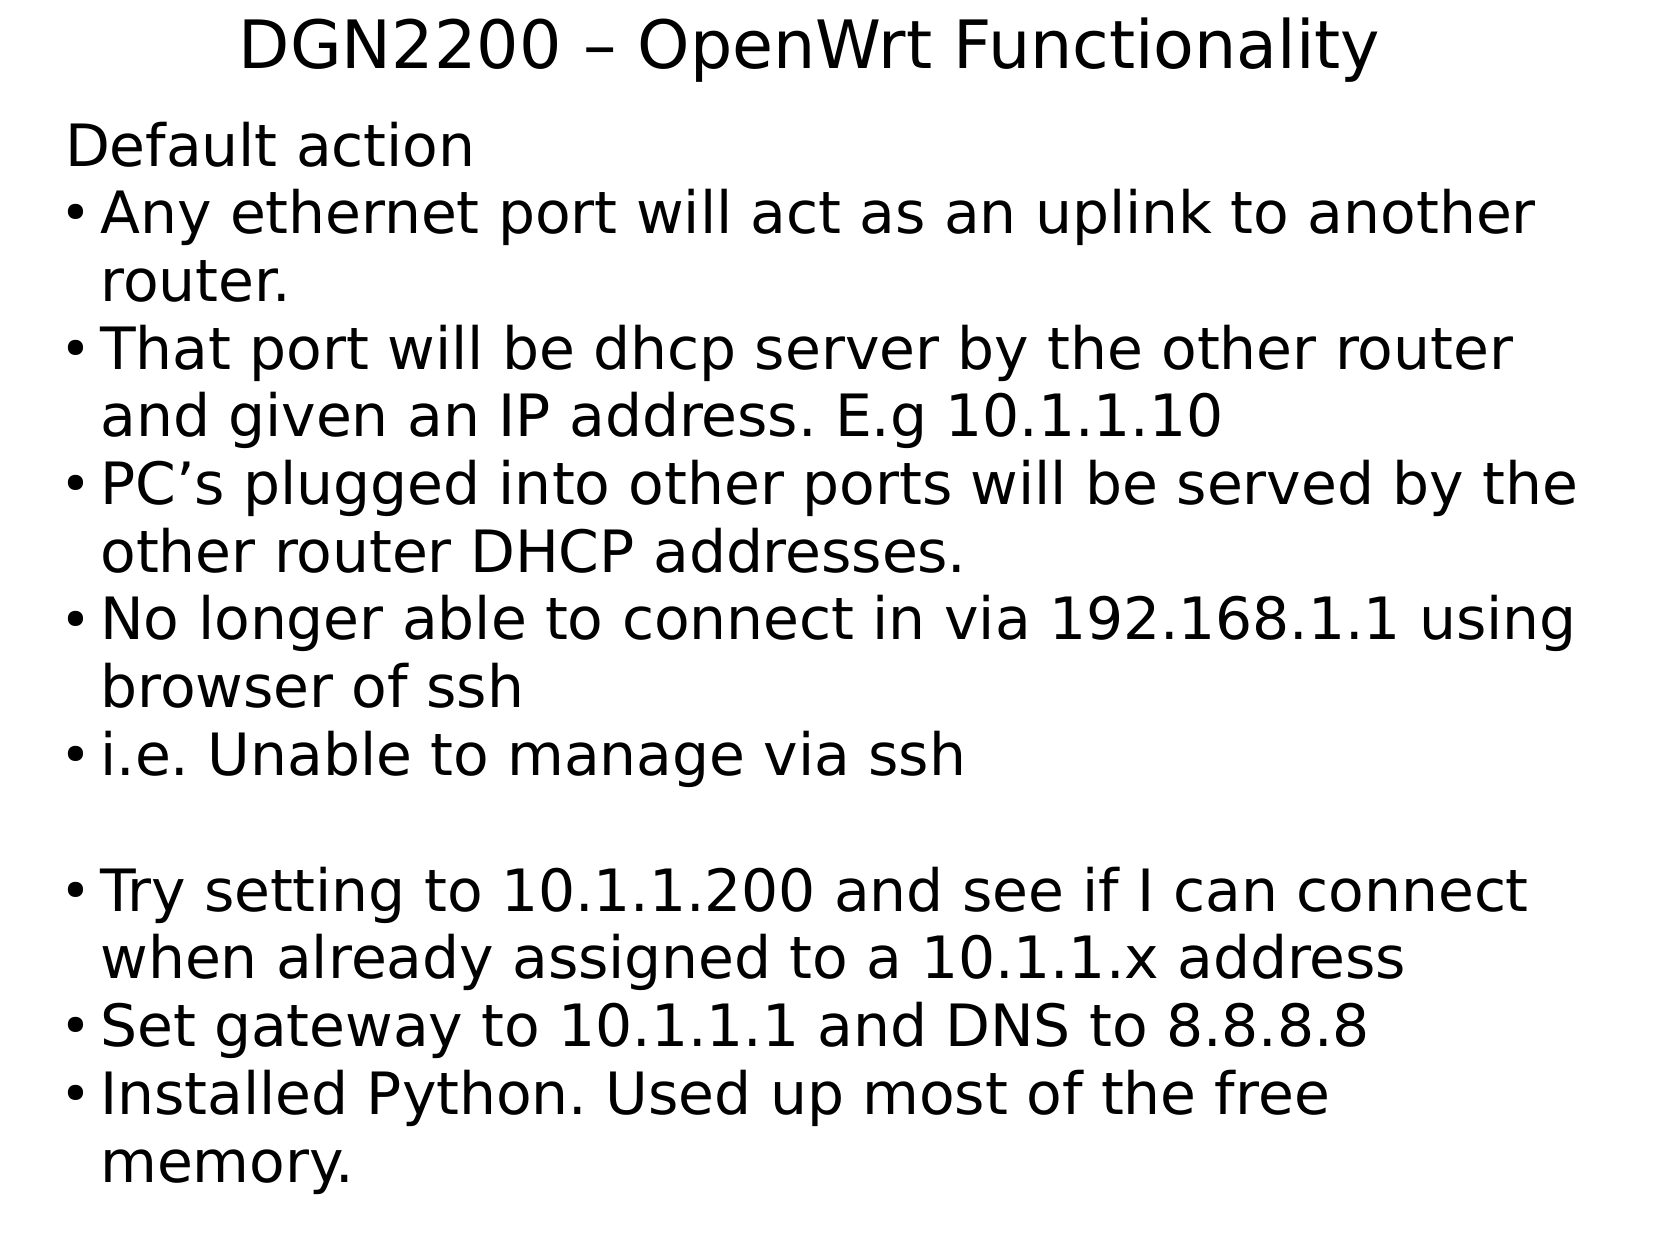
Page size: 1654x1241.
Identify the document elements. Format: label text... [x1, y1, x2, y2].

title DGN2200 – OpenWrt Functionality [0, 0, 1642, 98]
text_box Default action Any ethernet port will act as an uplink to another router. That port will be dhcp server by the other router and given an IP address. E.g 10.1.1.10 PC’s plugged into other ports will be served by the other router DHCP addresses. No longer able to connect in via 192.168.1.1 using browser of ssh i.e. Unable to manage via ssh Try setting to 10.1.1.200 and see if I can connect when already assigned to a 10.1.1.x address Set gateway to 10.1.1.1 and DNS to 8.8.8.8 Installed Python. Used up most of the free memory. [65, 111, 1589, 1196]
